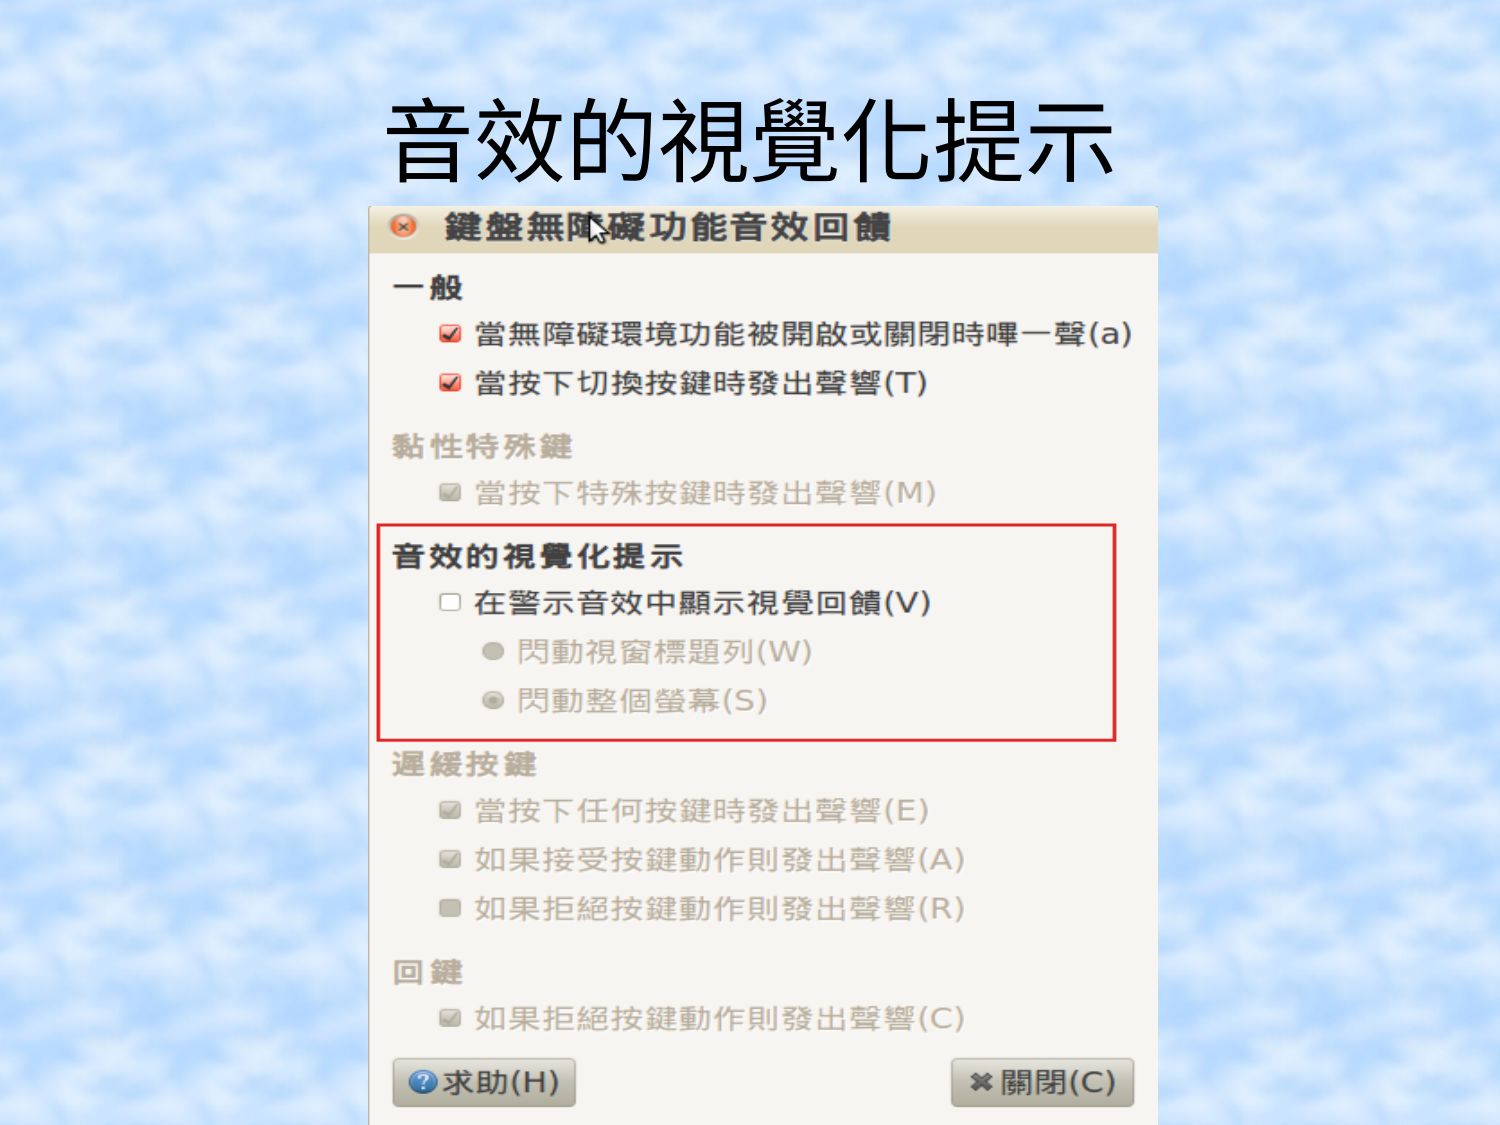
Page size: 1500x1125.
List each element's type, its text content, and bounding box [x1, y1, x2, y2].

title 音效的視覺化提示 [75, 13, 1425, 265]
picture [0, 0, 1500, 1125]
